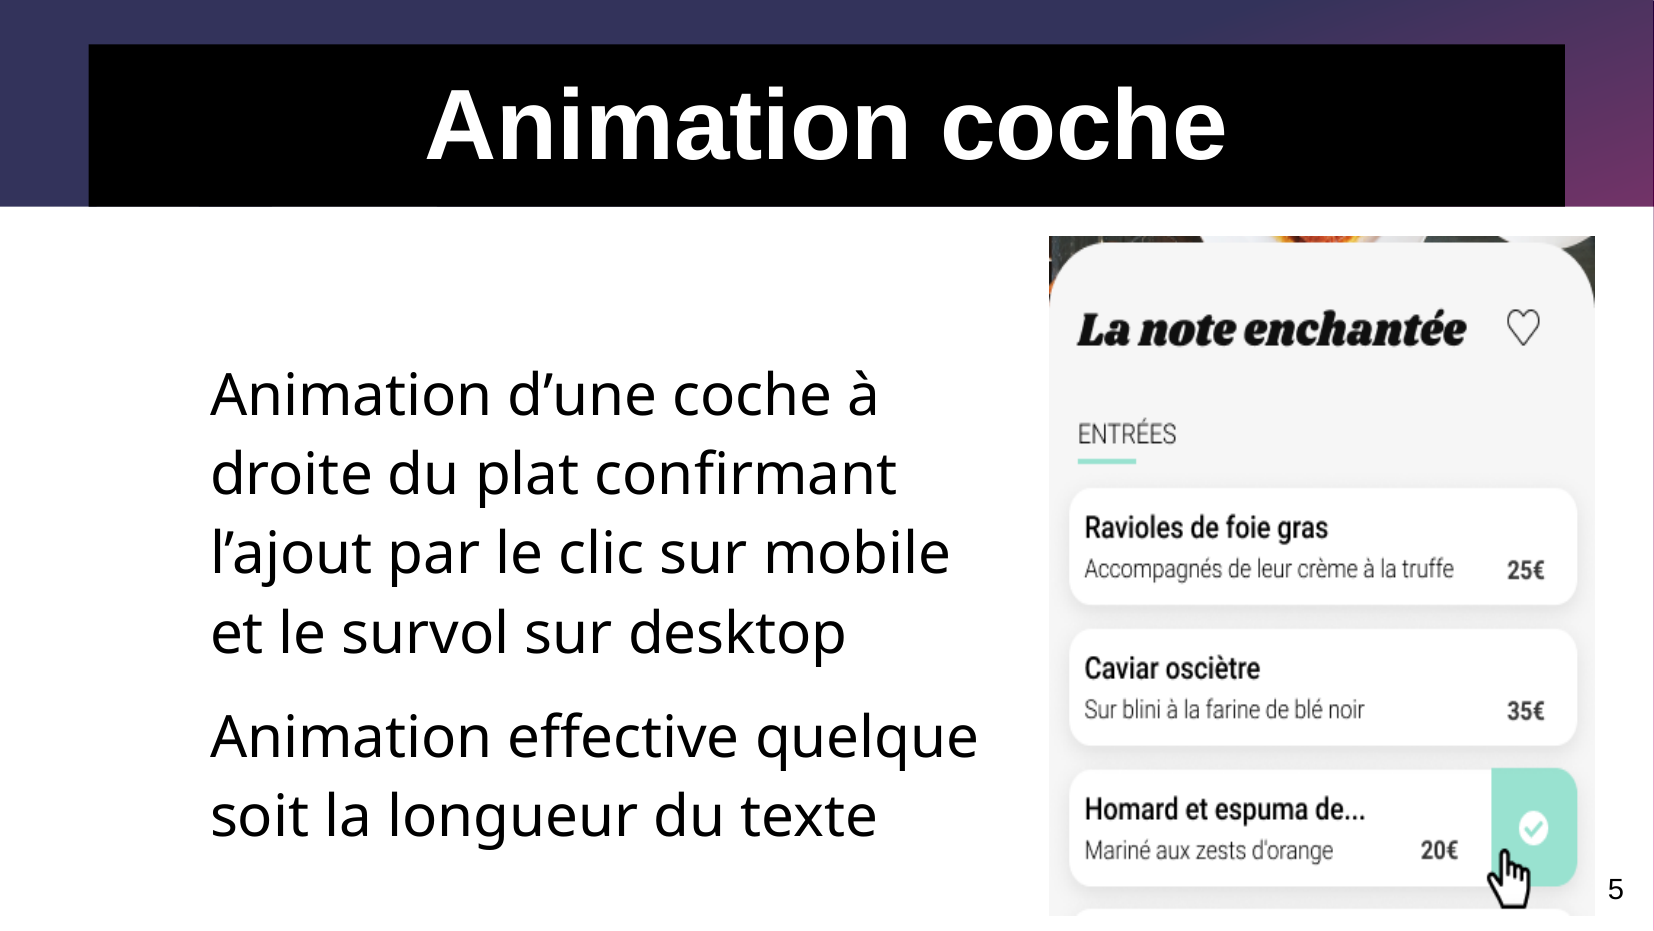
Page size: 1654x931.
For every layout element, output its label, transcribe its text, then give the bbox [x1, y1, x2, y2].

title Animation coche [88, 44, 1565, 207]
picture [1049, 236, 1595, 916]
text_box Animation d’une coche à droite du plat confirmant l’ajout par le clic sur mobile et le survol sur desktop Animation effective quelque soit la longueur du texte [120, 338, 1004, 886]
